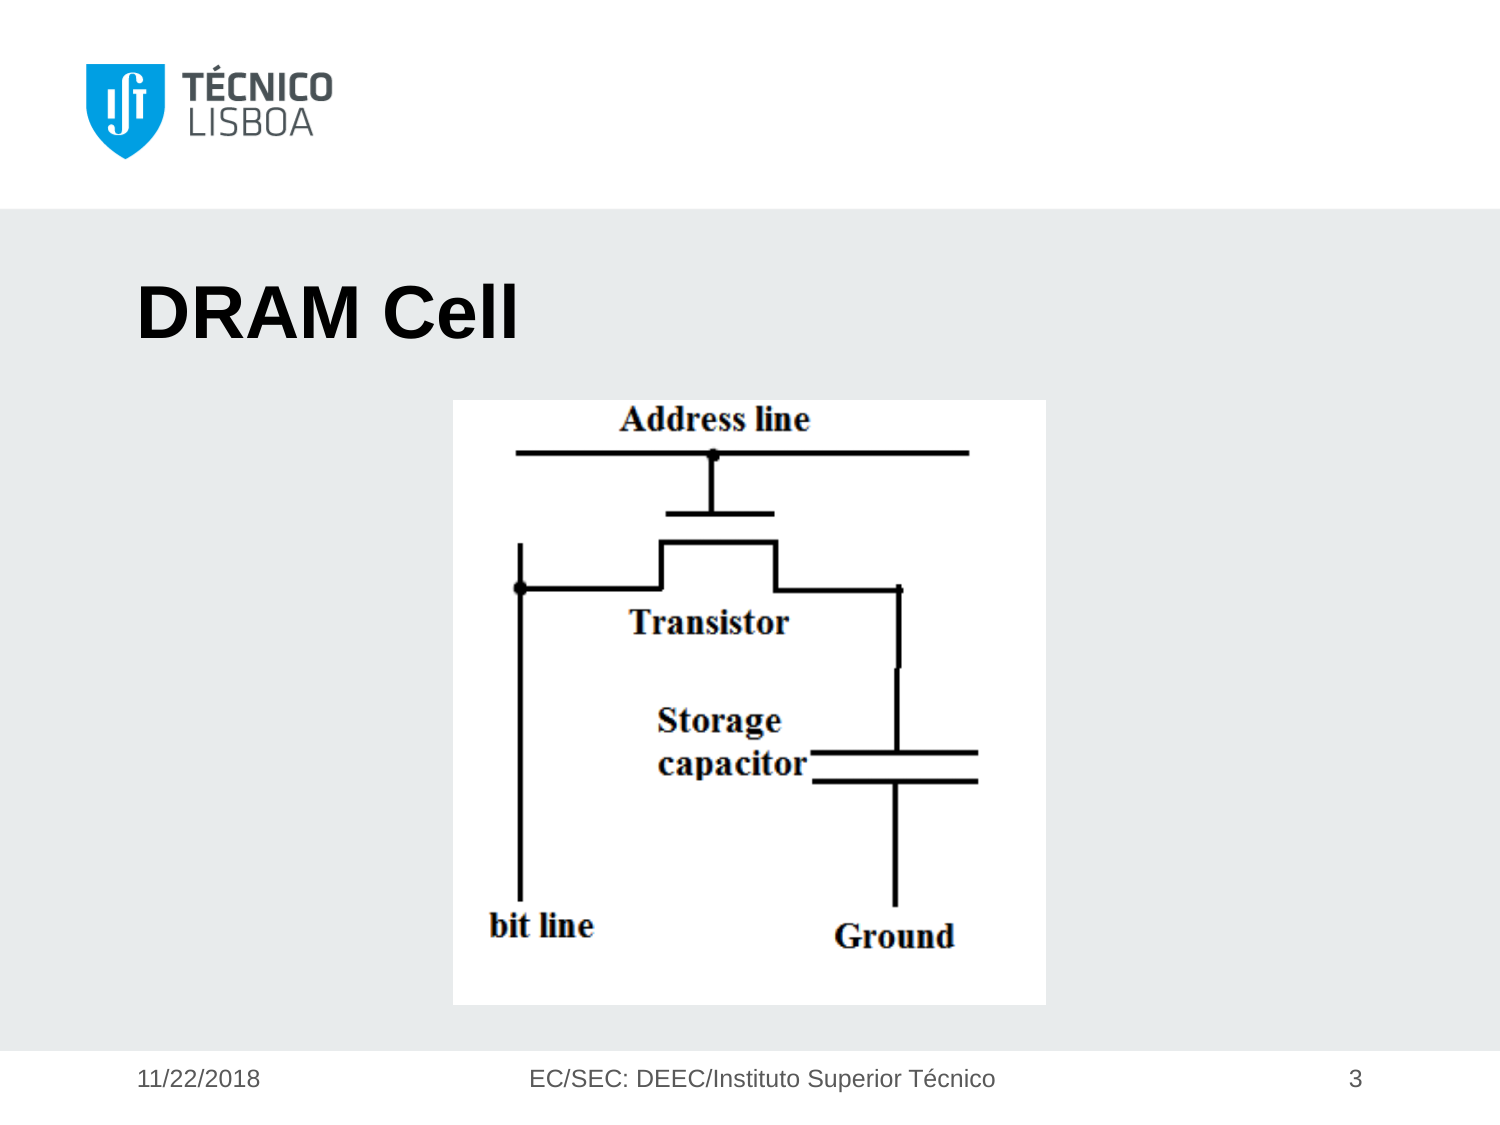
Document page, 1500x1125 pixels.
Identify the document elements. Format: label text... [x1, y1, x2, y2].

picture [0, 0, 1500, 1125]
slide_number <number> [1077, 1052, 1378, 1103]
title DRAM Cell [121, 237, 1378, 381]
slide_number 11/22/2018 [121, 1052, 425, 1103]
footer EC/SEC: DEEC/Instituto Superior Técnico [512, 1052, 1021, 1103]
